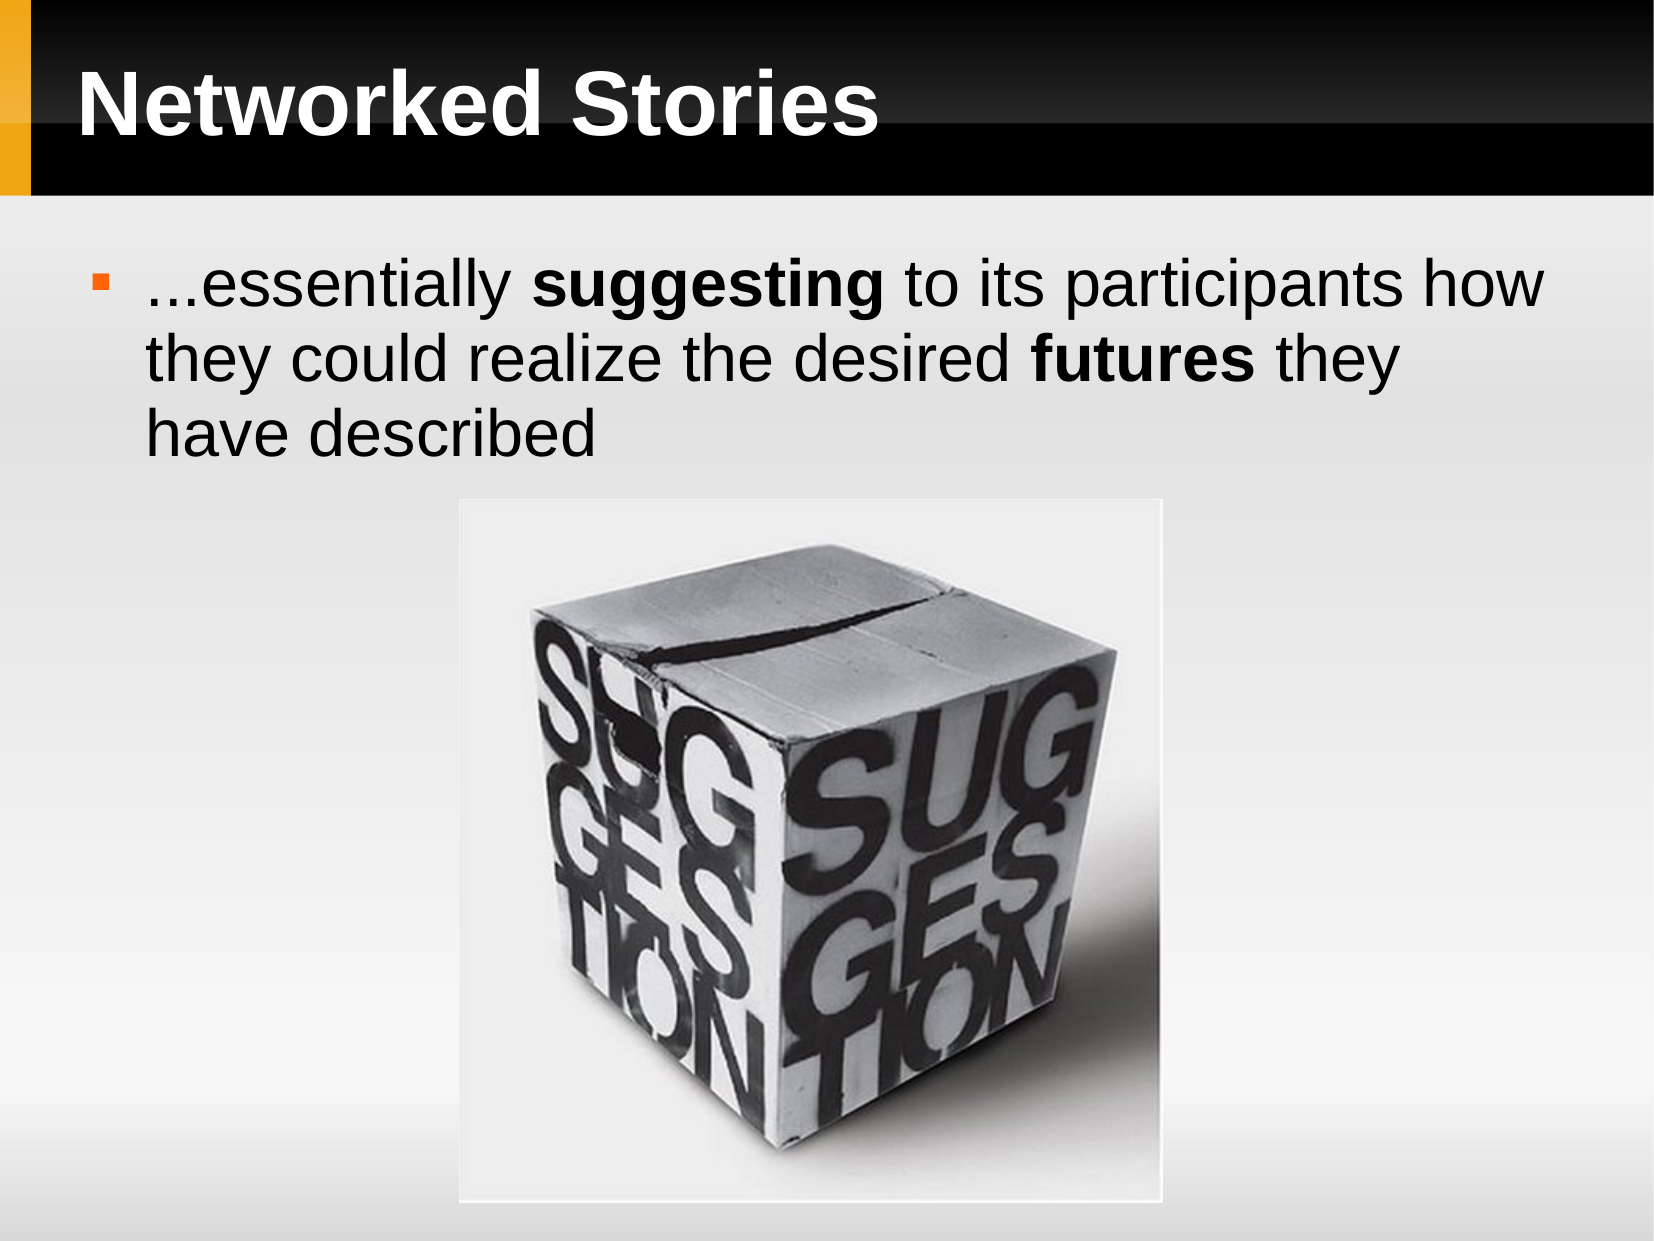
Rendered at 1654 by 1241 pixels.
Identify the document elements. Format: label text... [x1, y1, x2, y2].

list ...essentially suggesting to its participants how they could realize the desired futures they have described [75, 246, 1564, 1051]
picture [0, 0, 1654, 1241]
title Networked Stories [76, 0, 1565, 208]
